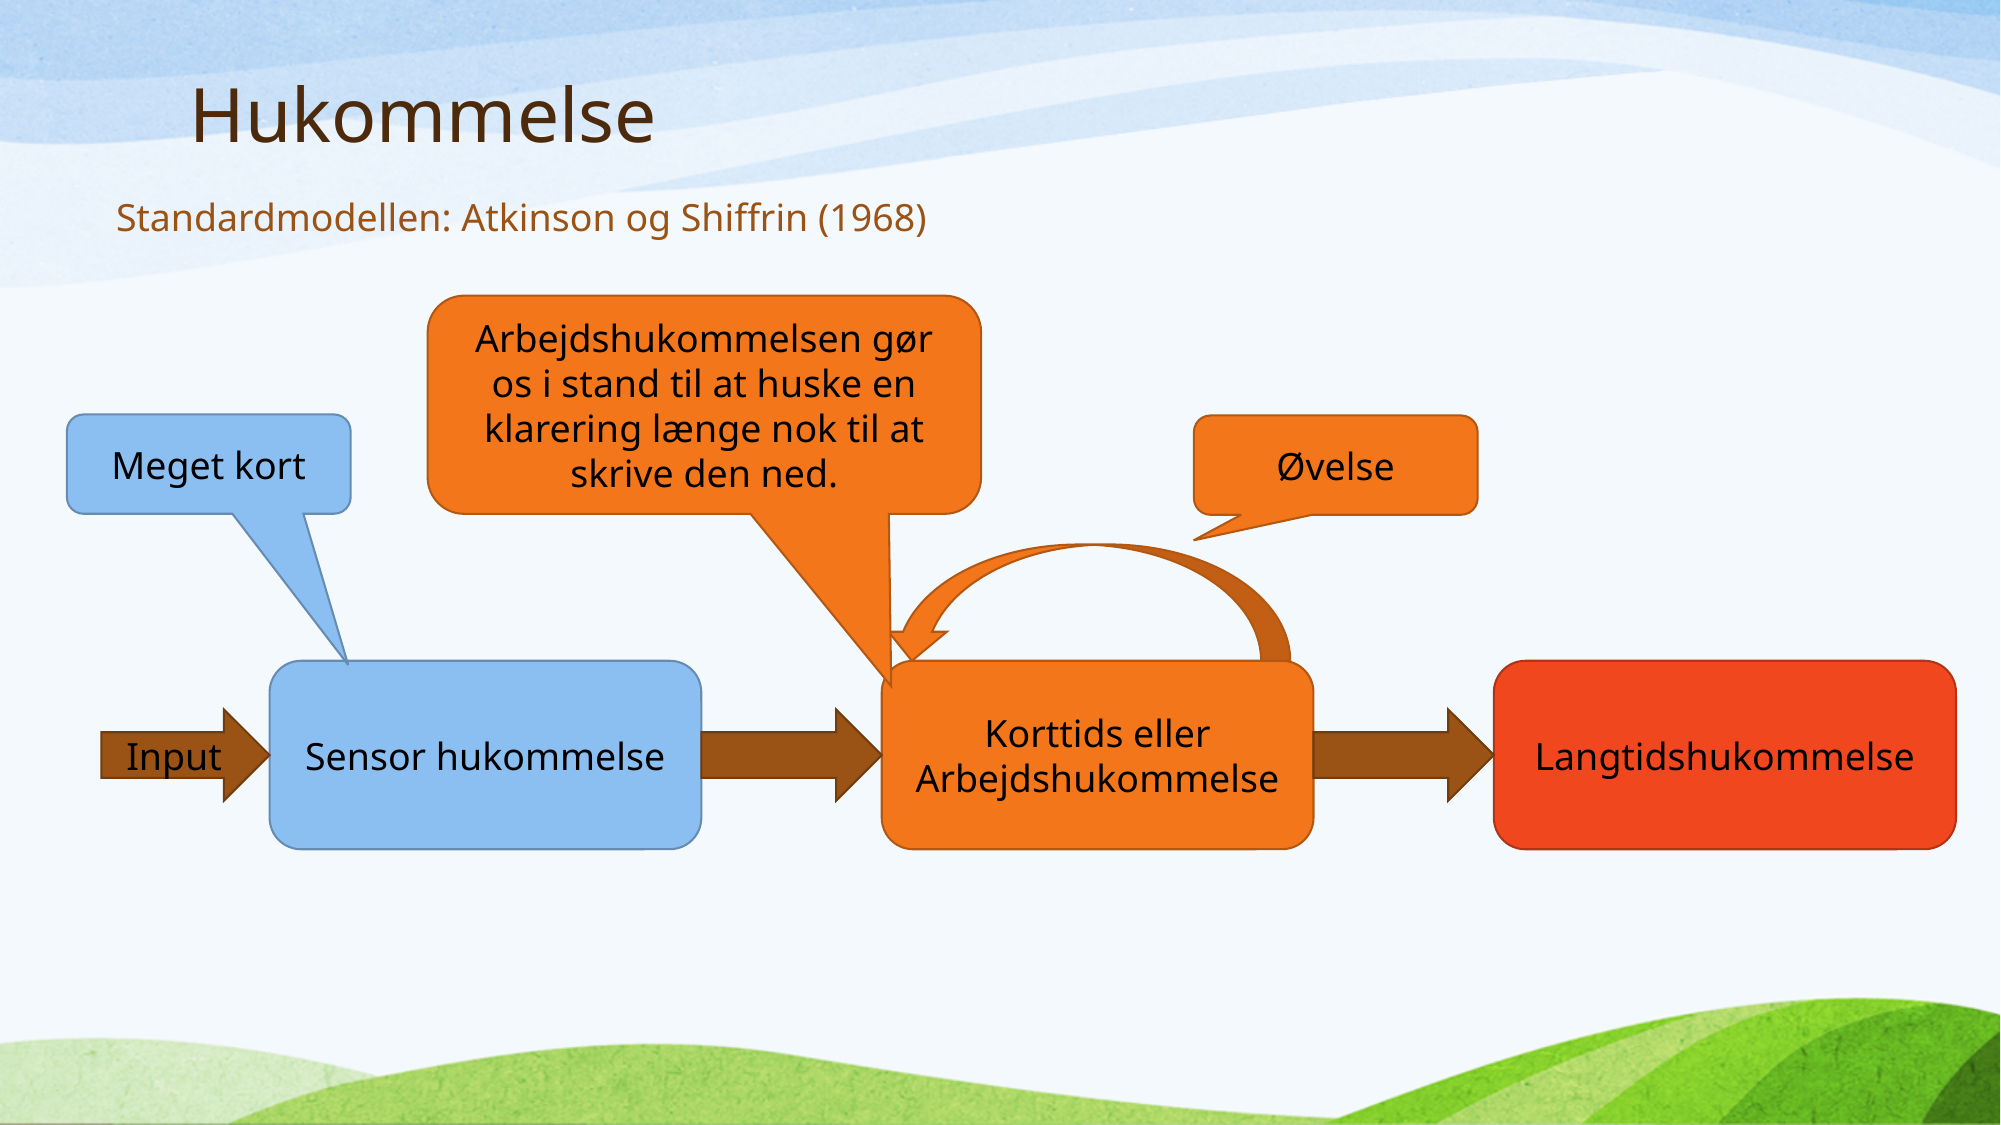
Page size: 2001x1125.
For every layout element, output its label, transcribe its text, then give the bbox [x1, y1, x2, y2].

text_box Arbejdshukommelsen gør os i stand til at huske en klarering længe nok til at skrive den ned. [427, 295, 982, 687]
text_box Langtidshukommelse [1493, 660, 1957, 850]
text_box Standardmodellen: Atkinson og Shiffrin (1968) [101, 186, 1156, 247]
text_box [701, 709, 882, 801]
text_box Meget kort [66, 414, 351, 666]
text_box Input [168, 752, 180, 768]
text_box Korttids eller Arbejdshukommelse [881, 660, 1314, 850]
picture [0, 0, 2001, 1125]
text_box Øvelse [1193, 415, 1478, 541]
text_box Input [101, 709, 270, 801]
text_box Sensor hukommelse [269, 660, 702, 850]
text_box [891, 544, 1291, 661]
text_box [1313, 709, 1494, 801]
title Hukommelse [174, 50, 1825, 167]
